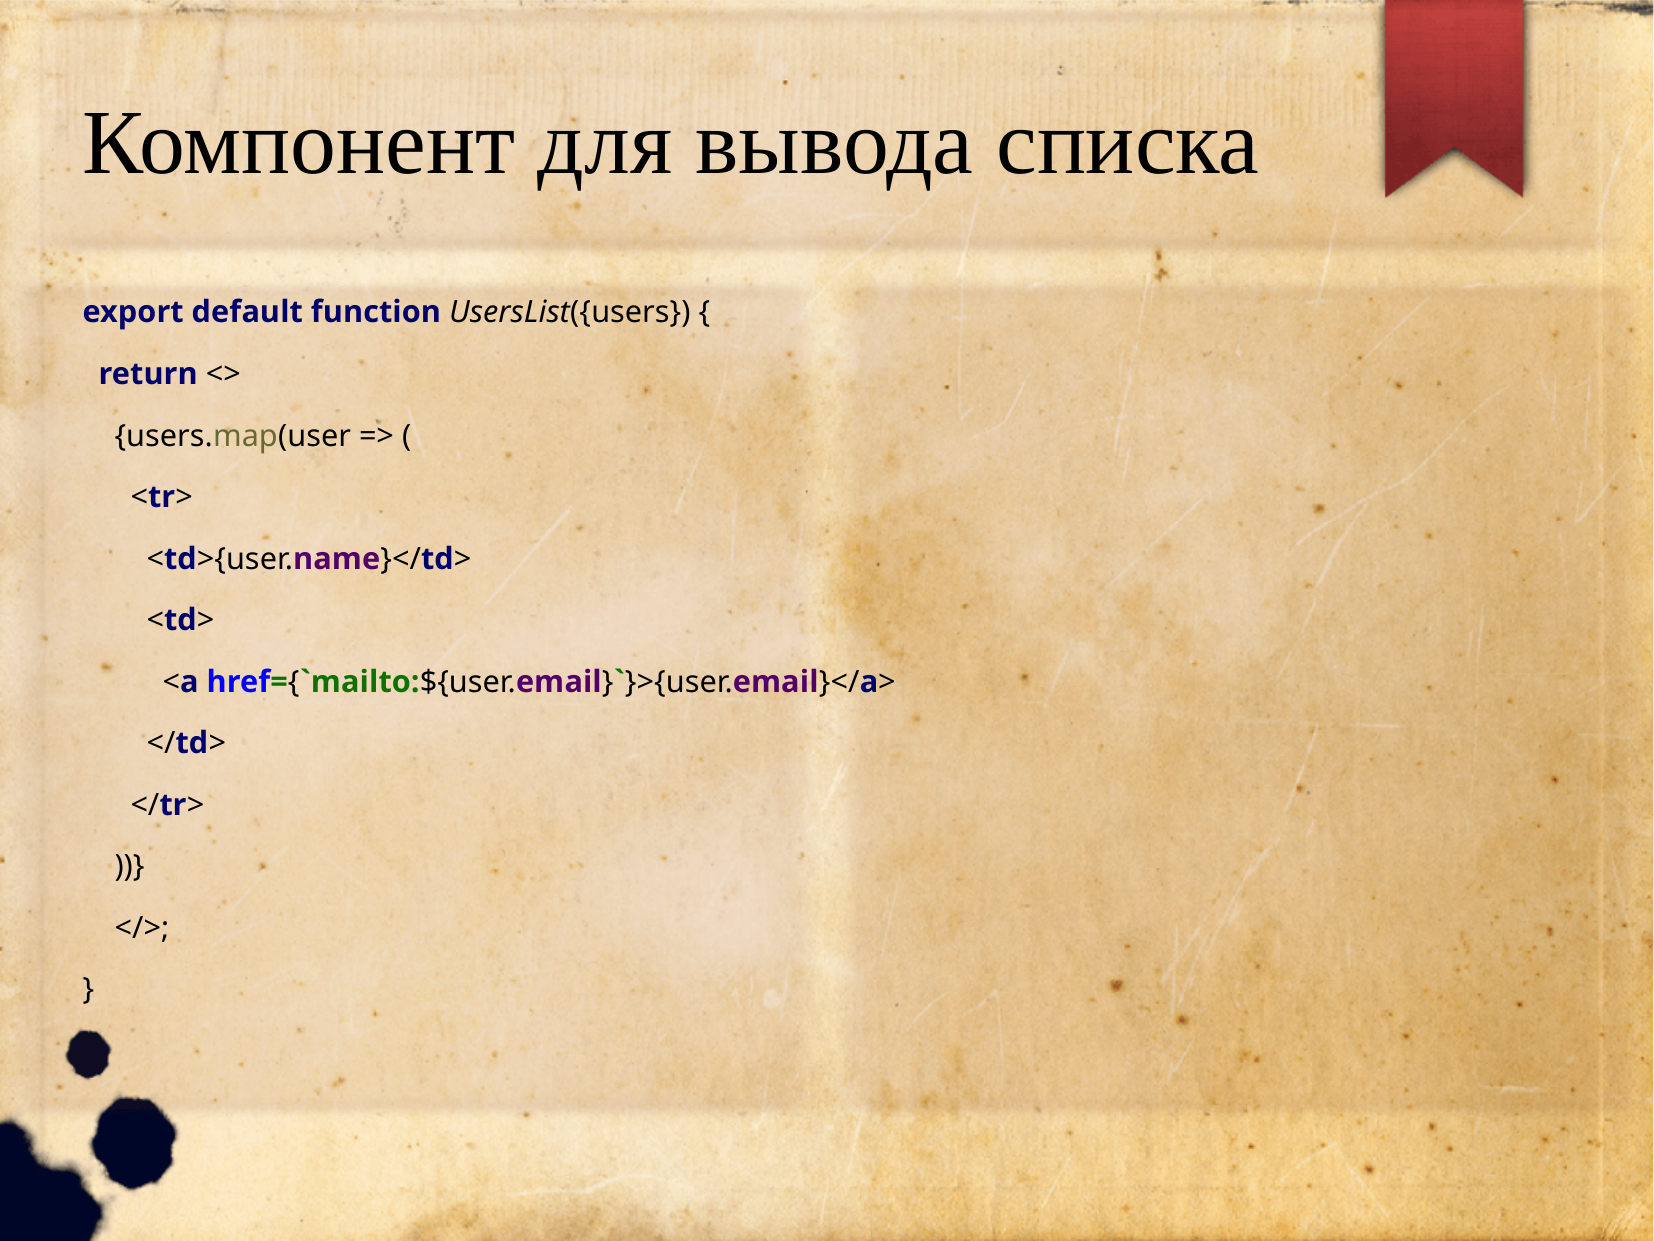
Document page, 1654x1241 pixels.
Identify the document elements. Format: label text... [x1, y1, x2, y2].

title Компонент для вывода списка [82, 49, 1347, 237]
picture [0, 0, 1654, 1241]
list export default function UsersList({users}) { return <> {users.map(user => ( <tr> <td>{user.name}</td> <td> <a href={`mailto:${user.email}`}>{user.email}</a> </td> </tr> ))} </>; } [82, 290, 1538, 1010]
